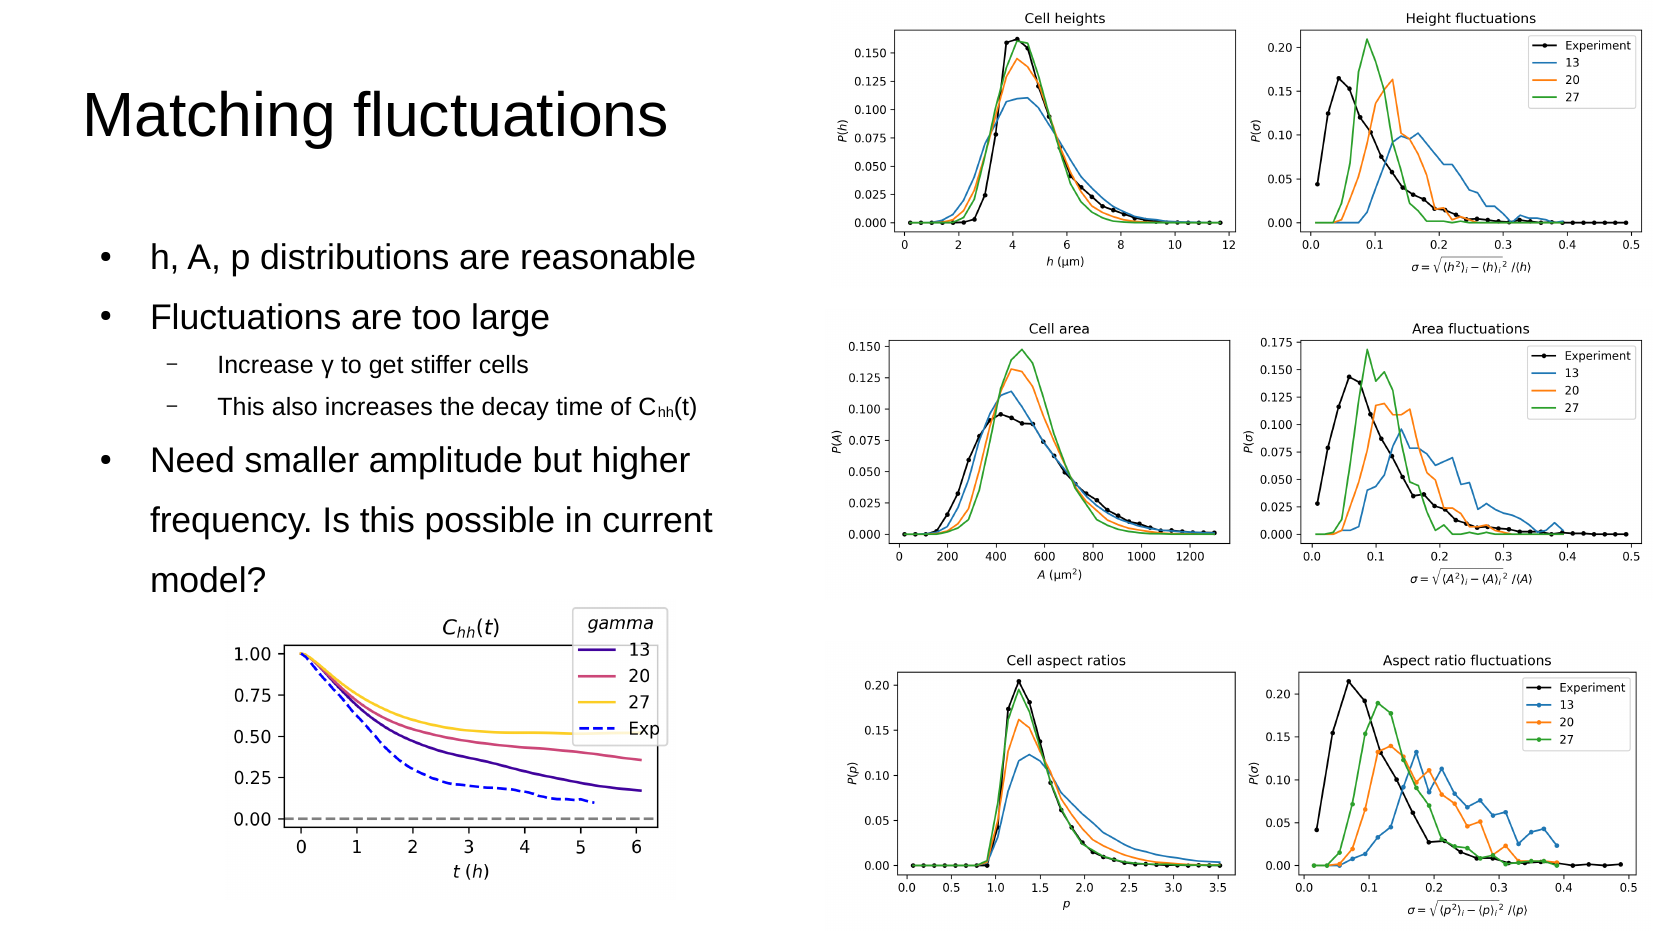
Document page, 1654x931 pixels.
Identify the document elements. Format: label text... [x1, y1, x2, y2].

title Matching fluctuations [82, 37, 831, 193]
list h, A, p distributions are reasonable Fluctuations are too large Increase γ to get stiffer cells This also increases the decay time of Chh(t) Need smaller amplitude but higher frequency. Is this possible in current model? [82, 217, 751, 601]
picture [225, 599, 676, 901]
picture [825, 309, 1654, 600]
picture [831, 0, 1654, 288]
picture [825, 641, 1651, 931]
